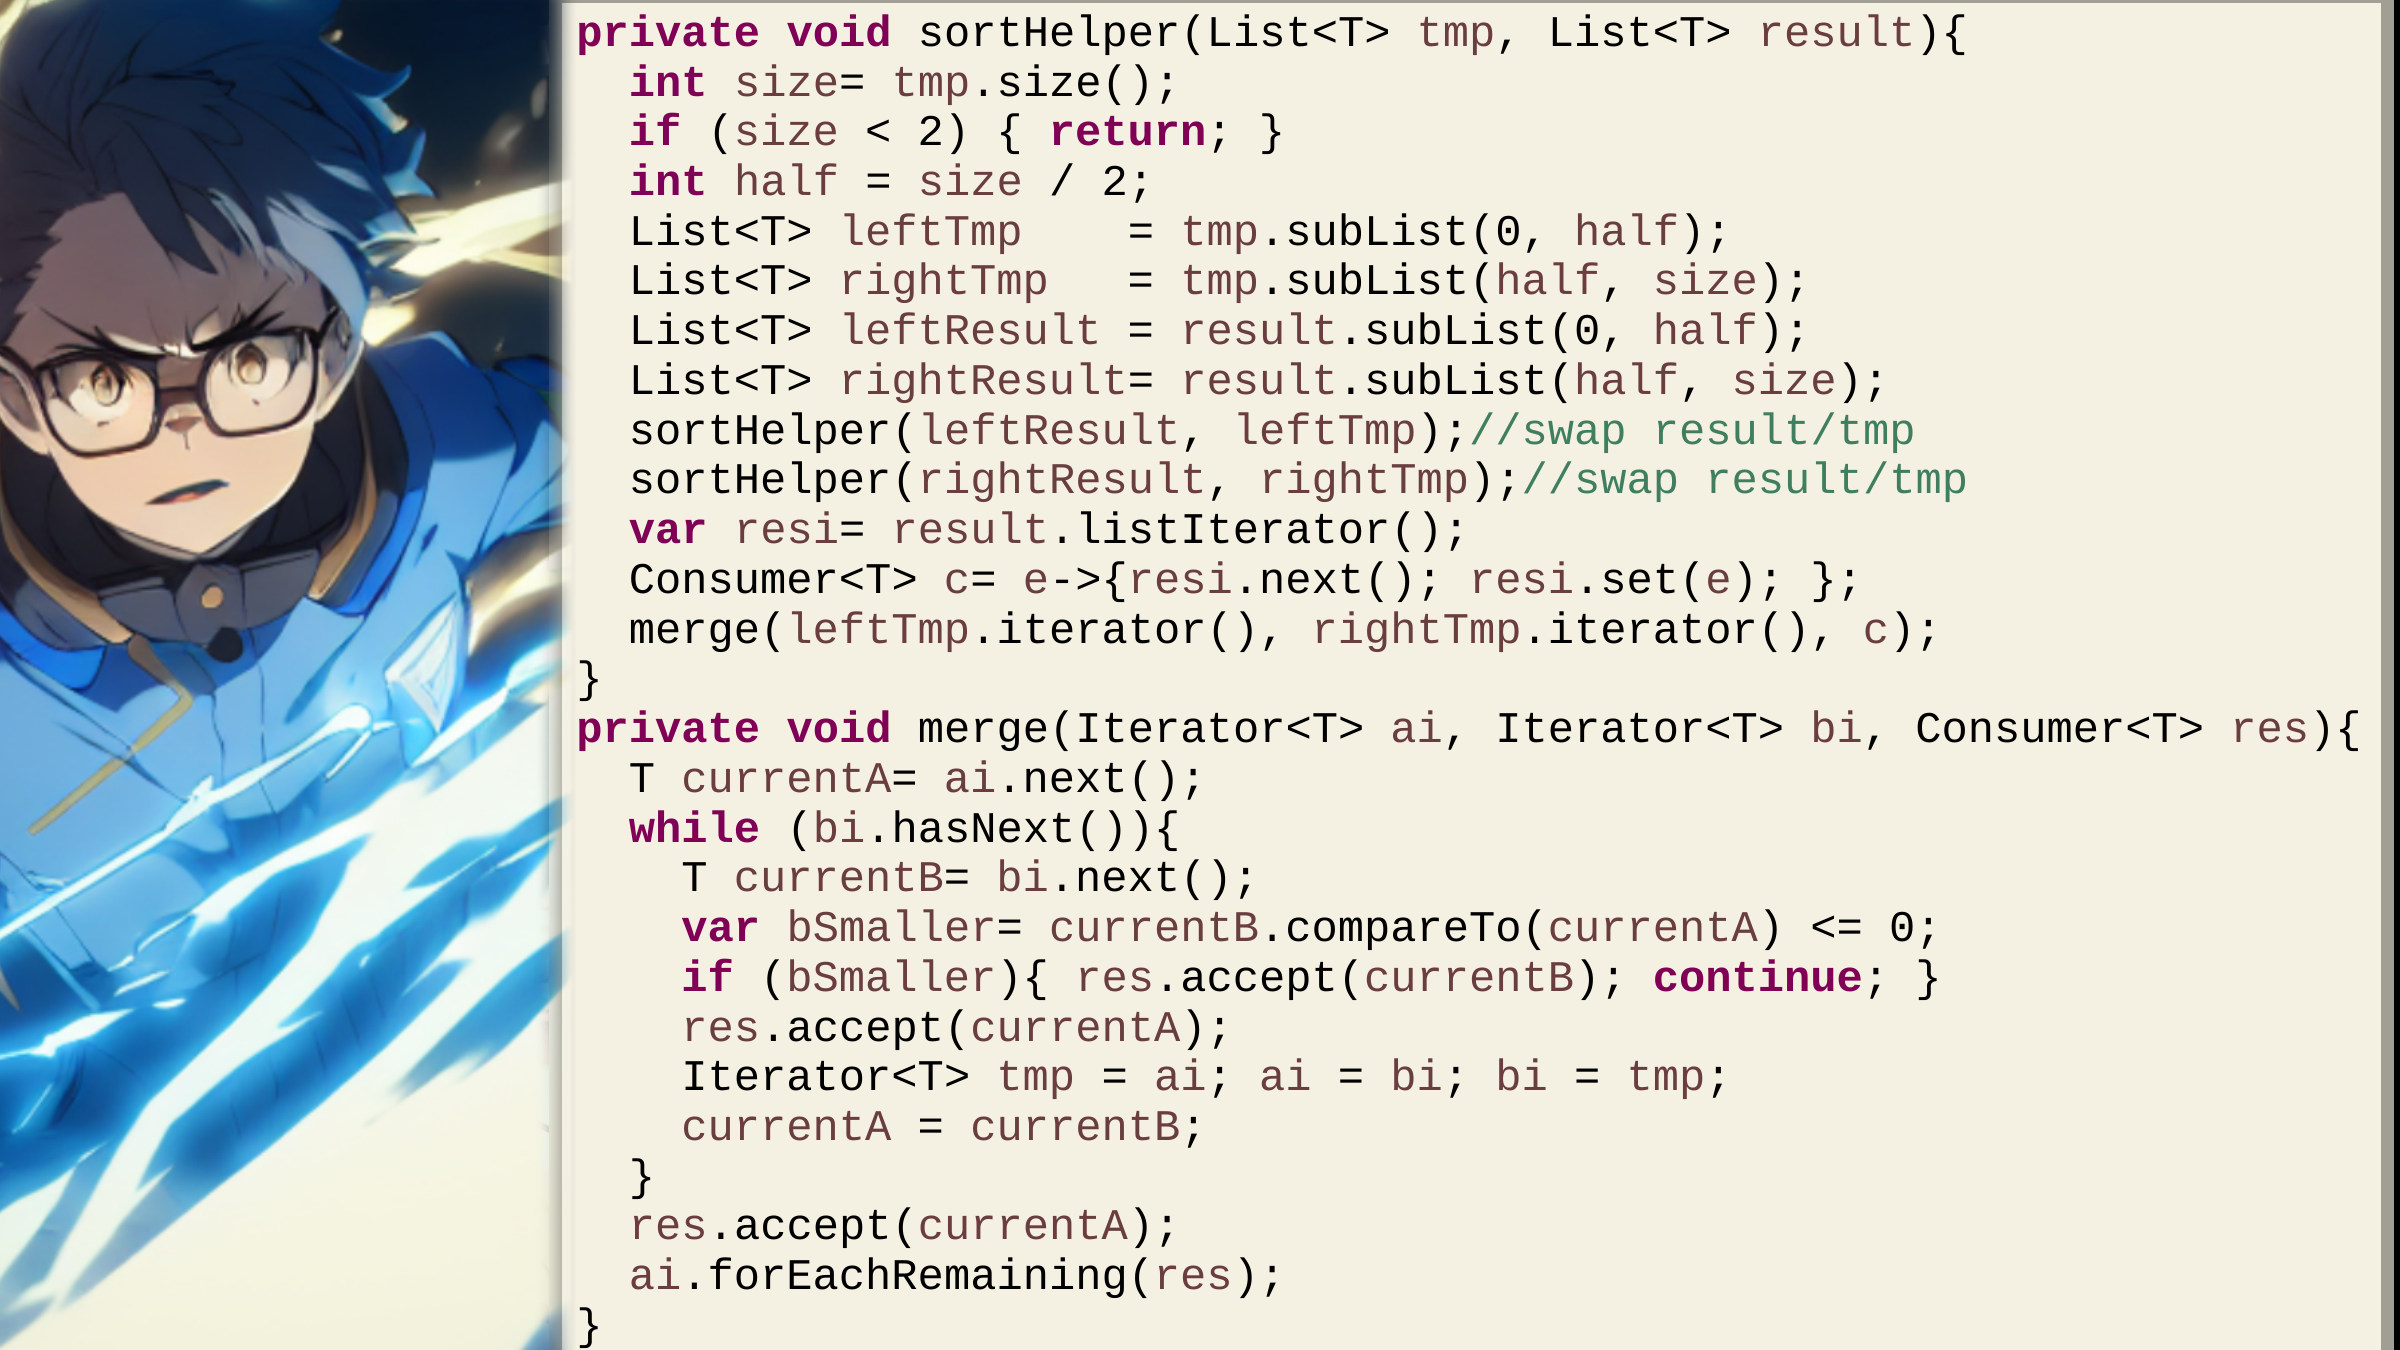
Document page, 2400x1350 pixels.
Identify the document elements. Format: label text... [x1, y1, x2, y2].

text_box [2394, 0, 2400, 1350]
picture [0, 0, 578, 1350]
text_box private void sortHelper(List<T> tmp, List<T> result){ int size= tmp.size(); if (size < 2) { return; } int half = size / 2; List<T> leftTmp = tmp.subList(0, half); List<T> rightTmp = tmp.subList(half, size); List<T> leftResult = result.subList(0, half); List<T> rightResult= result.subList(half, size); sortHelper(leftResult, leftTmp);//swap result/tmp sortHelper(rightResult, rightTmp);//swap result/tmp var resi= result.listIterator(); Consumer<T> c= e->{resi.next(); resi.set(e); }; merge(leftTmp.iterator(), rightTmp.iterator(), c); } private void merge(Iterator<T> ai, Iterator<T> bi, Consumer<T> res){ T currentA= ai.next(); while (bi.hasNext()){ T currentB= bi.next(); var bSmaller= currentB.compareTo(currentA) <= 0; if (bSmaller){ res.accept(currentB); continue; } res.accept(currentA); Iterator<T> tmp = ai; ai = bi; bi = tmp; currentA = currentB; } res.accept(currentA); ai.forEachRemaining(res); } [578, 0, 2388, 1350]
